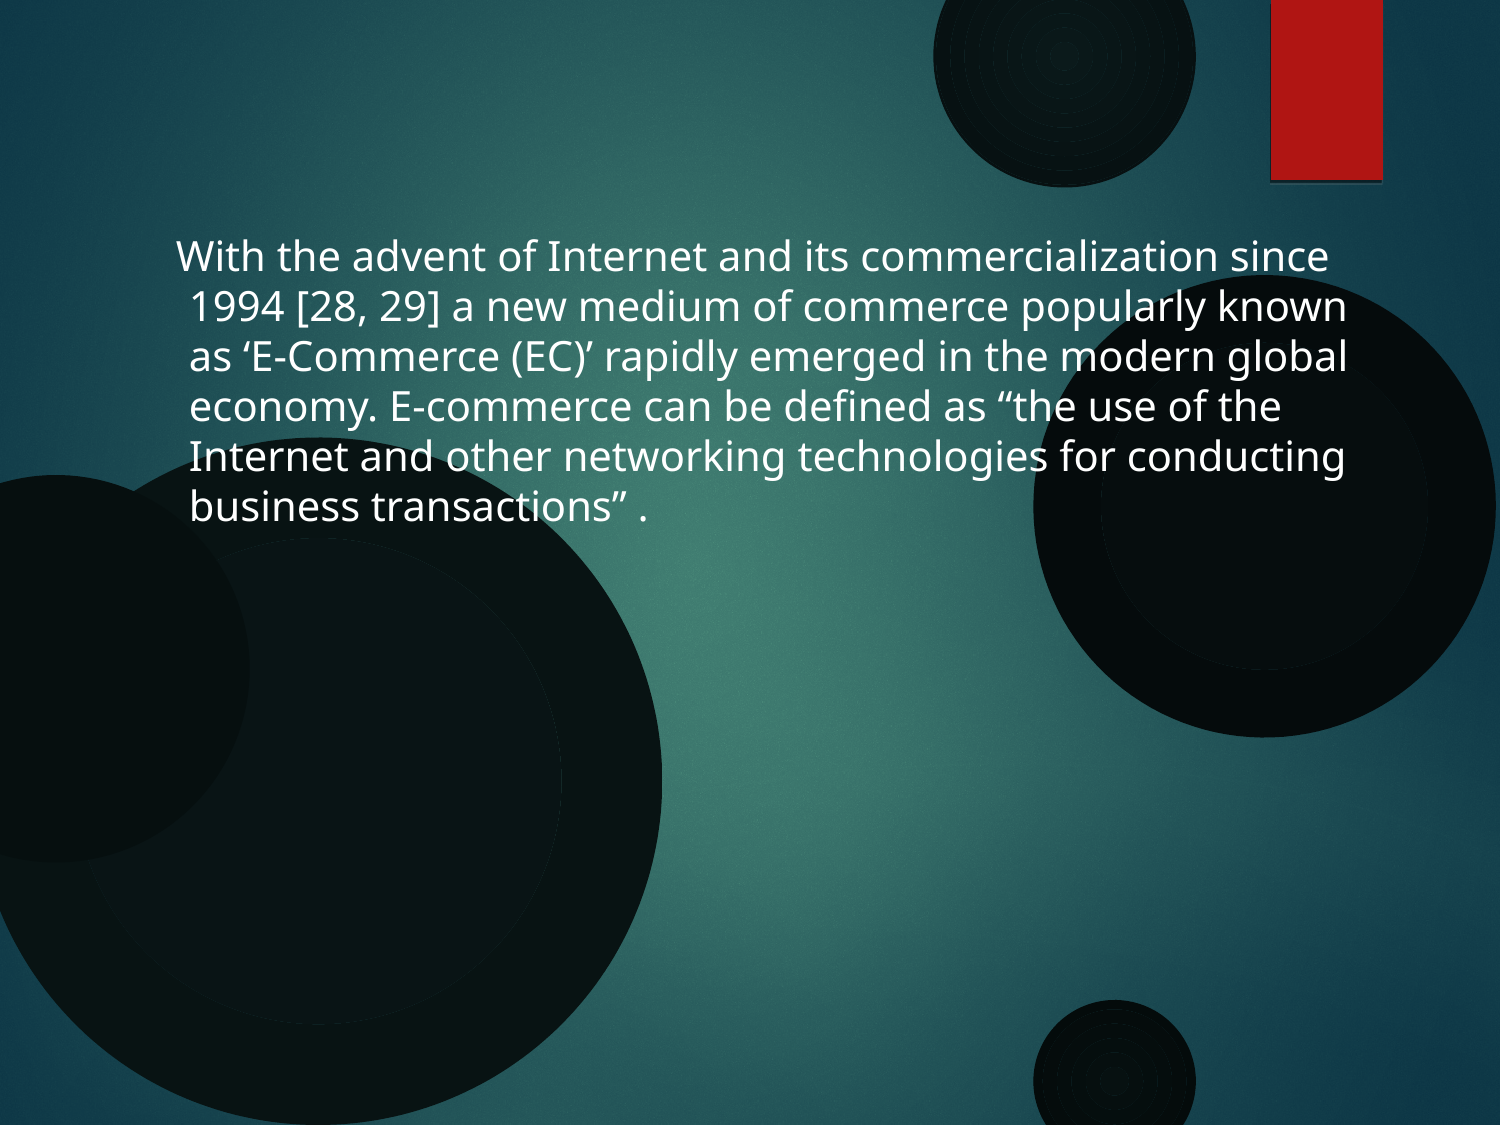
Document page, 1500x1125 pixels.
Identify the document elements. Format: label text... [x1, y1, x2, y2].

list With the advent of Internet and its commercialization since 1994 [28, 29] a new medium of commerce popularly known as ‘E-Commerce (EC)’ rapidly emerged in the modern global economy. E-commerce can be defined as “the use of the Internet and other networking technologies for conducting business transactions” . [61, 221, 1412, 965]
